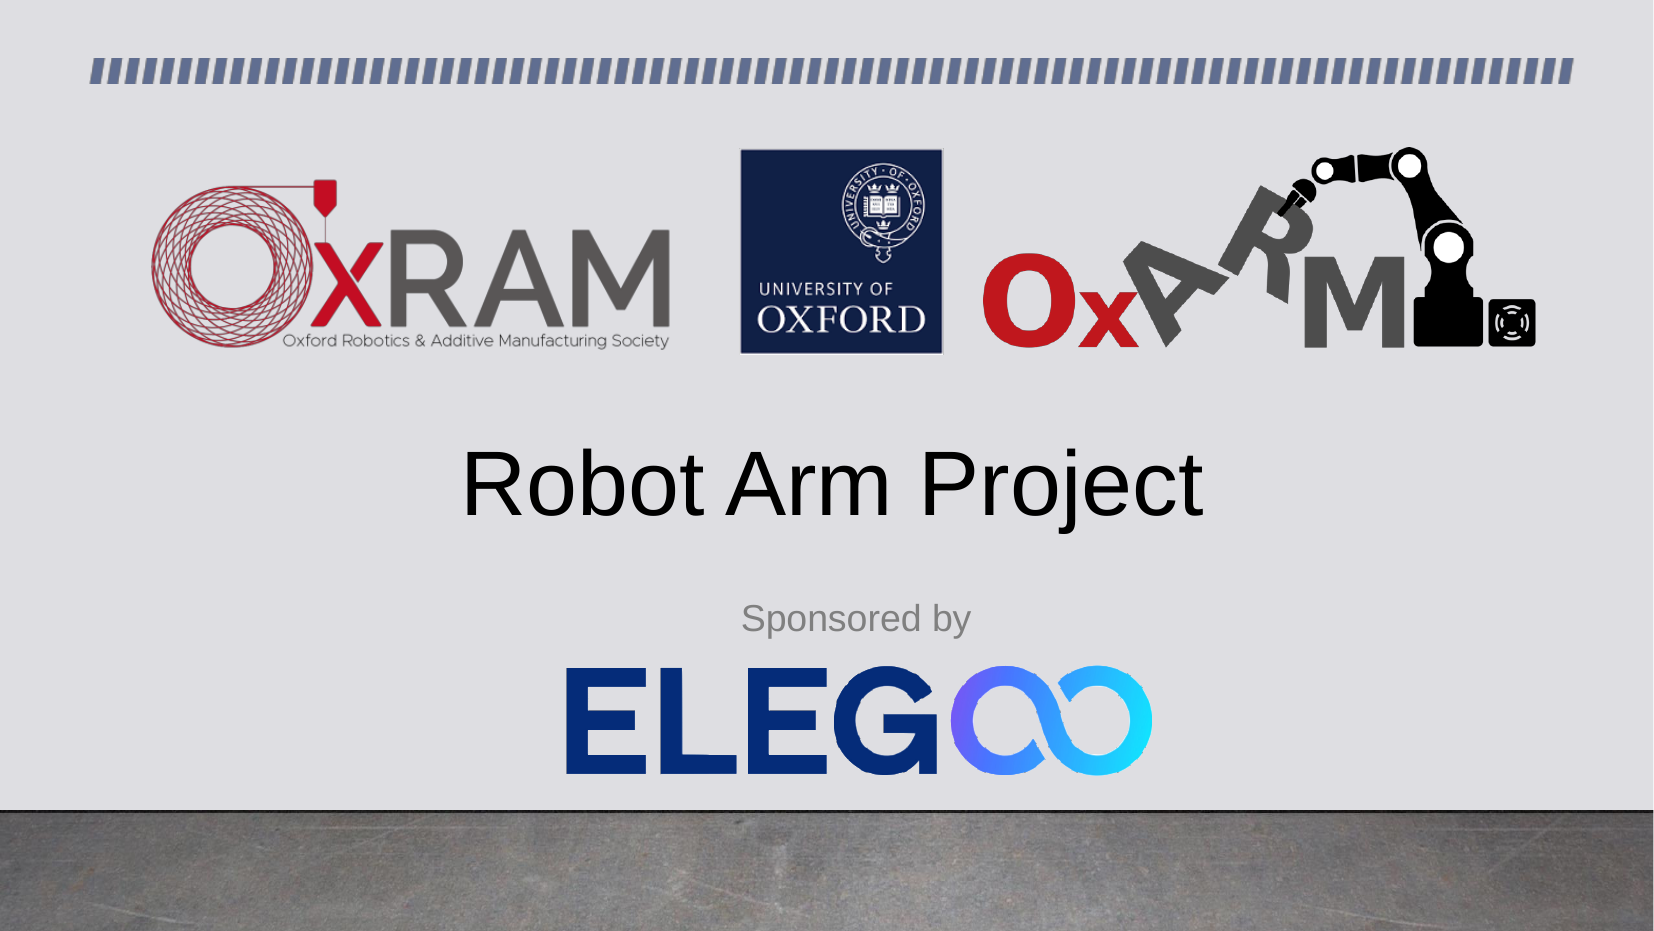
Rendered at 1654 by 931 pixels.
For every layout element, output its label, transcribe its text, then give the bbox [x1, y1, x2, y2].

text_box [0, 0, 1654, 810]
picture [147, 172, 680, 355]
title Robot Arm Project [88, 405, 1577, 562]
text_box Sponsored by [590, 590, 1123, 650]
picture [0, 810, 1654, 931]
picture [982, 147, 1536, 348]
picture [531, 649, 1166, 797]
picture [738, 147, 945, 355]
picture [88, 58, 1575, 84]
